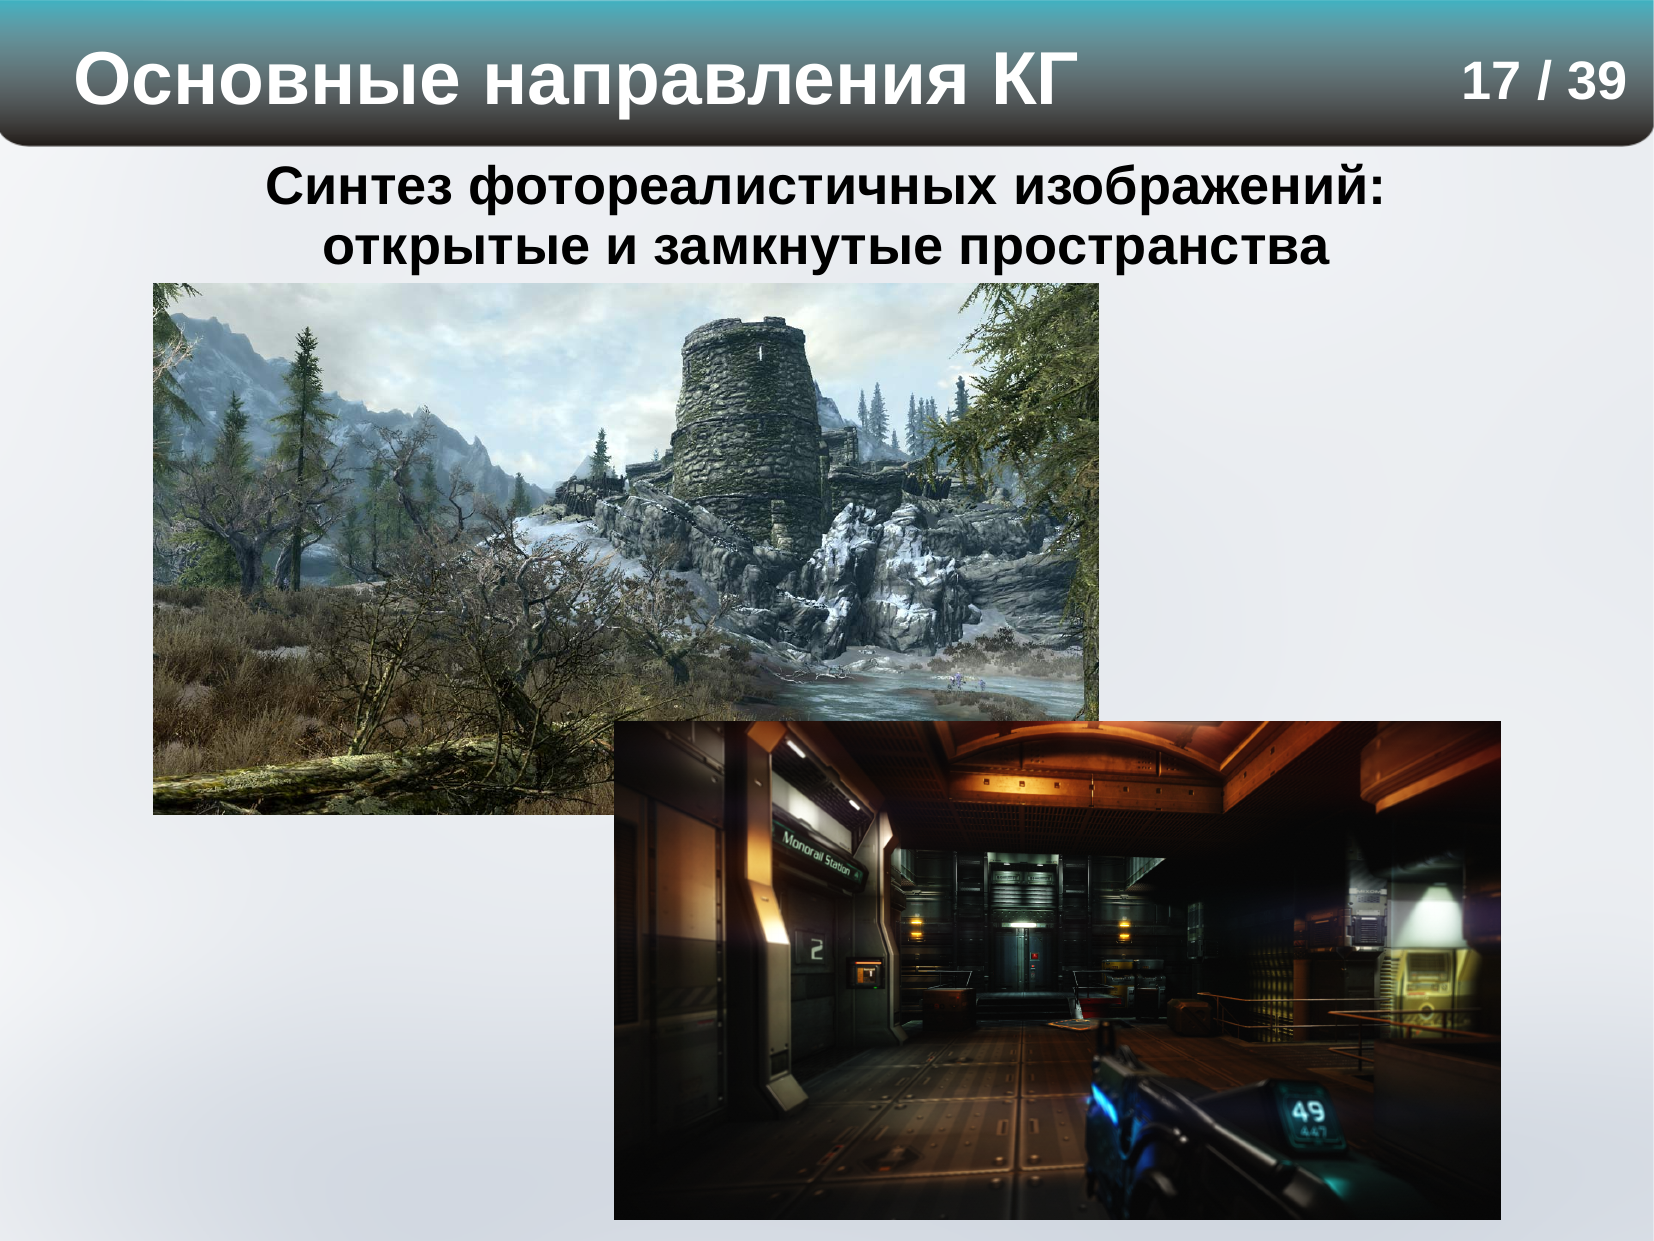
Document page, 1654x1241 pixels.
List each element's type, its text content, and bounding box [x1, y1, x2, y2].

text_box Основные направления КГ [59, 29, 1329, 129]
text_box <number> / 39 [1446, 42, 1654, 179]
text_box Синтез фотореалистичных изображений: открытые и замкнутые пространства [118, 147, 1536, 284]
picture [0, 0, 1654, 1241]
